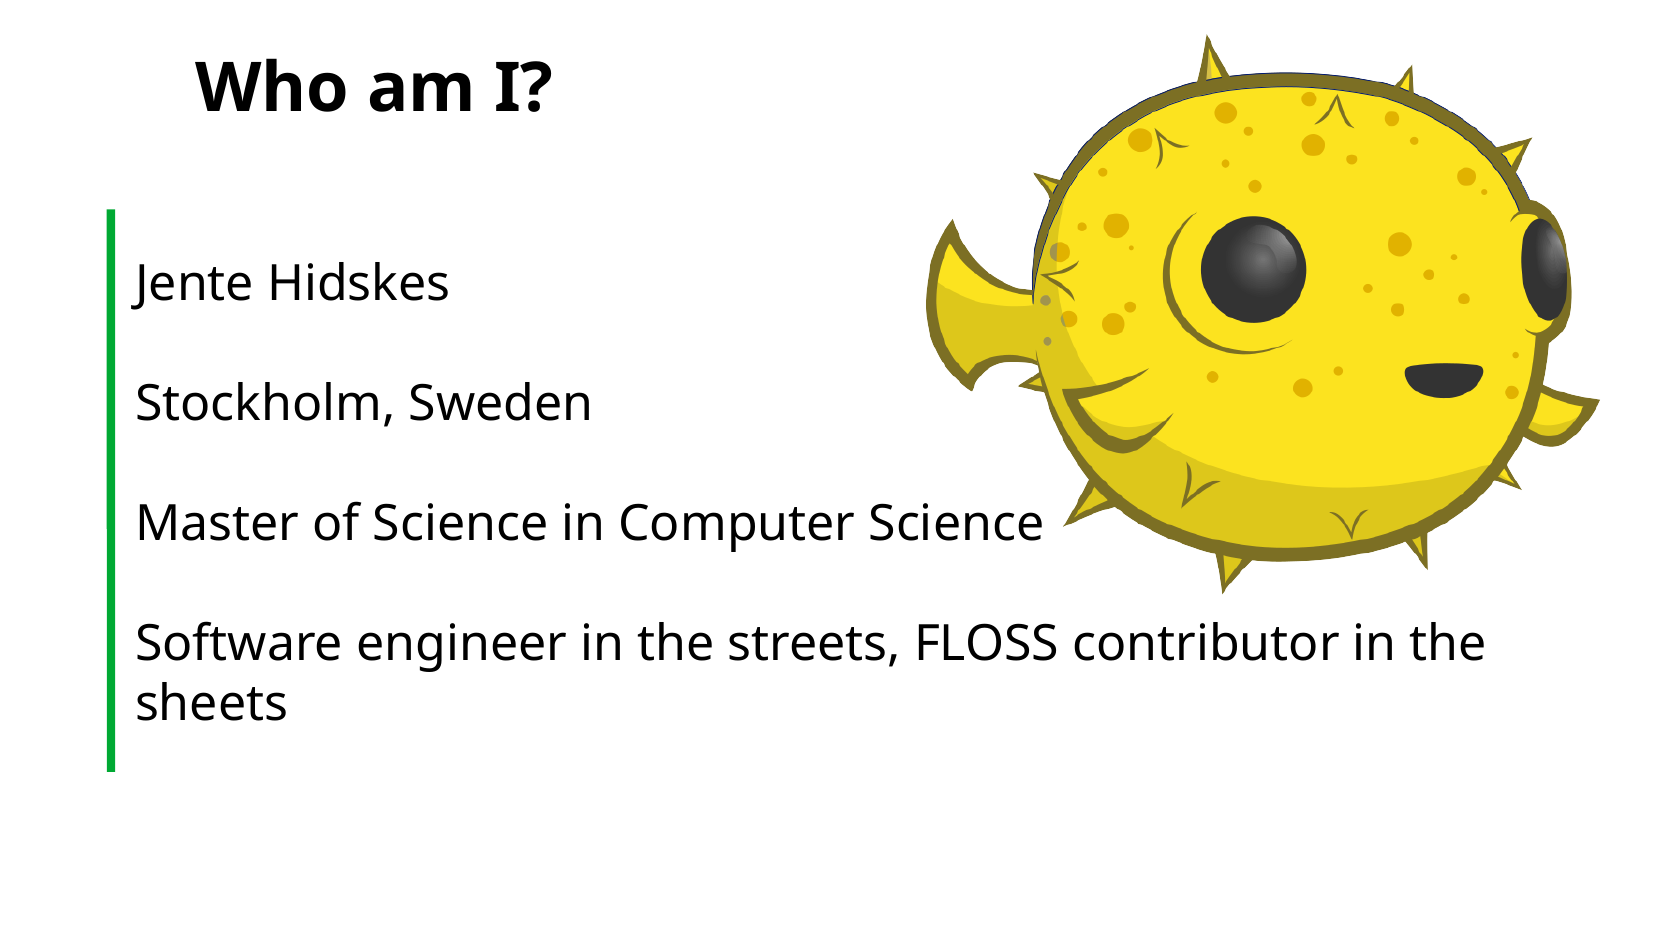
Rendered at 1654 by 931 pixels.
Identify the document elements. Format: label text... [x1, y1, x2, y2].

text_box Who am I? [194, 5, 1620, 162]
text_box Jente Hidskes Stockholm, Sweden Master of Science in Computer Science Software engineer in the streets, FLOSS contributor in the sheets [134, 217, 1620, 763]
picture [900, 8, 1626, 613]
